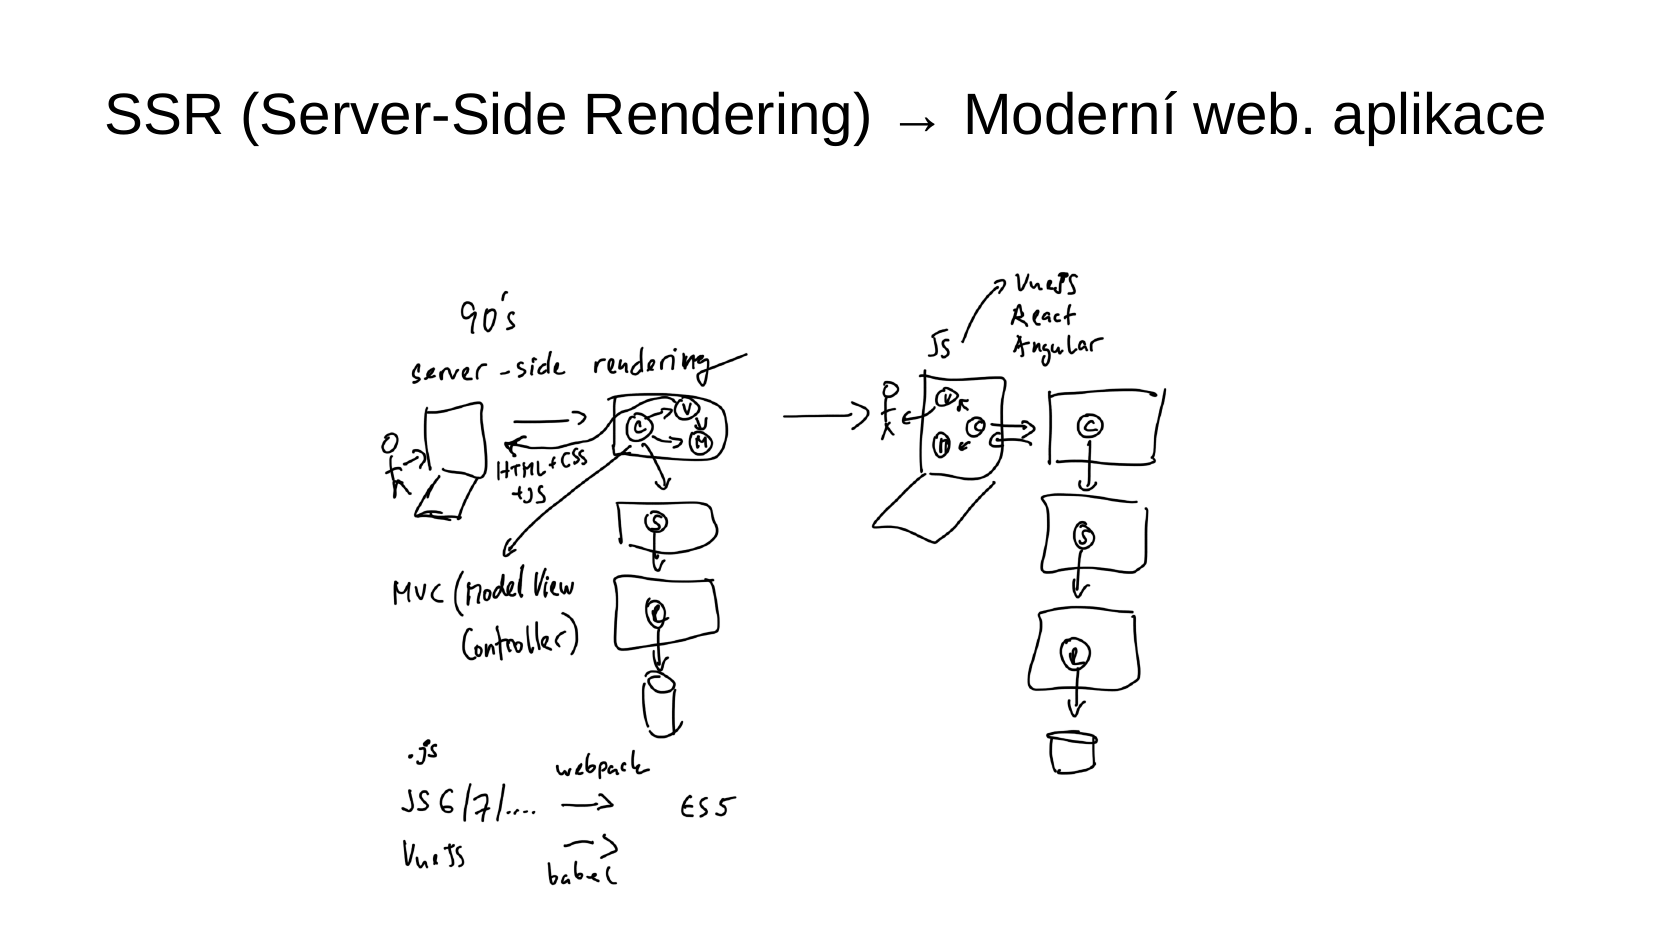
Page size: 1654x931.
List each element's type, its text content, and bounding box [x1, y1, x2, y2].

title SSR (Server-Side Rendering) → Moderní web. aplikace [82, 37, 1571, 193]
picture [302, 217, 1463, 914]
